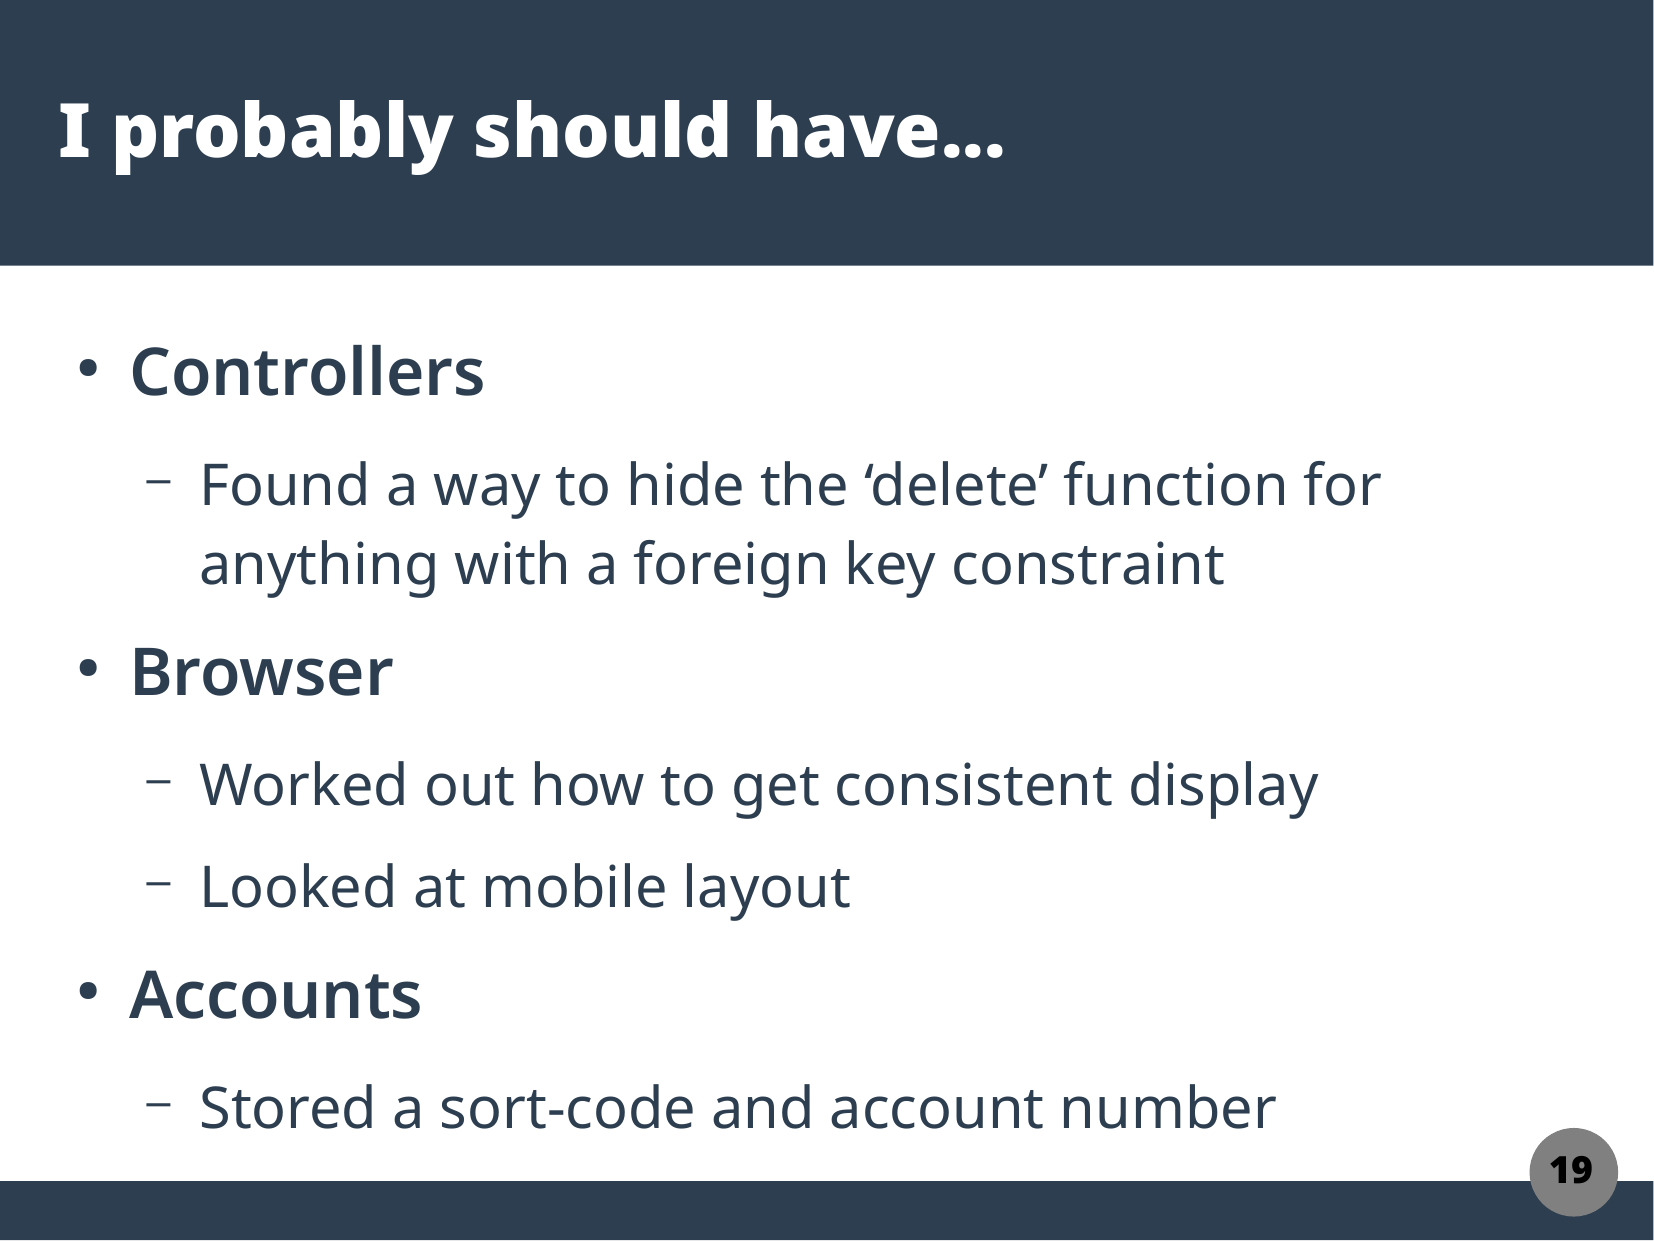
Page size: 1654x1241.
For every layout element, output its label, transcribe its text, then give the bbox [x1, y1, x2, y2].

list Controllers Found a way to hide the ‘delete’ function for anything with a foreign key constraint Browser Worked out how to get consistent display Looked at mobile layout Accounts Stored a sort-code and account number [59, 324, 1595, 1152]
title I probably should have... [59, 49, 1595, 207]
